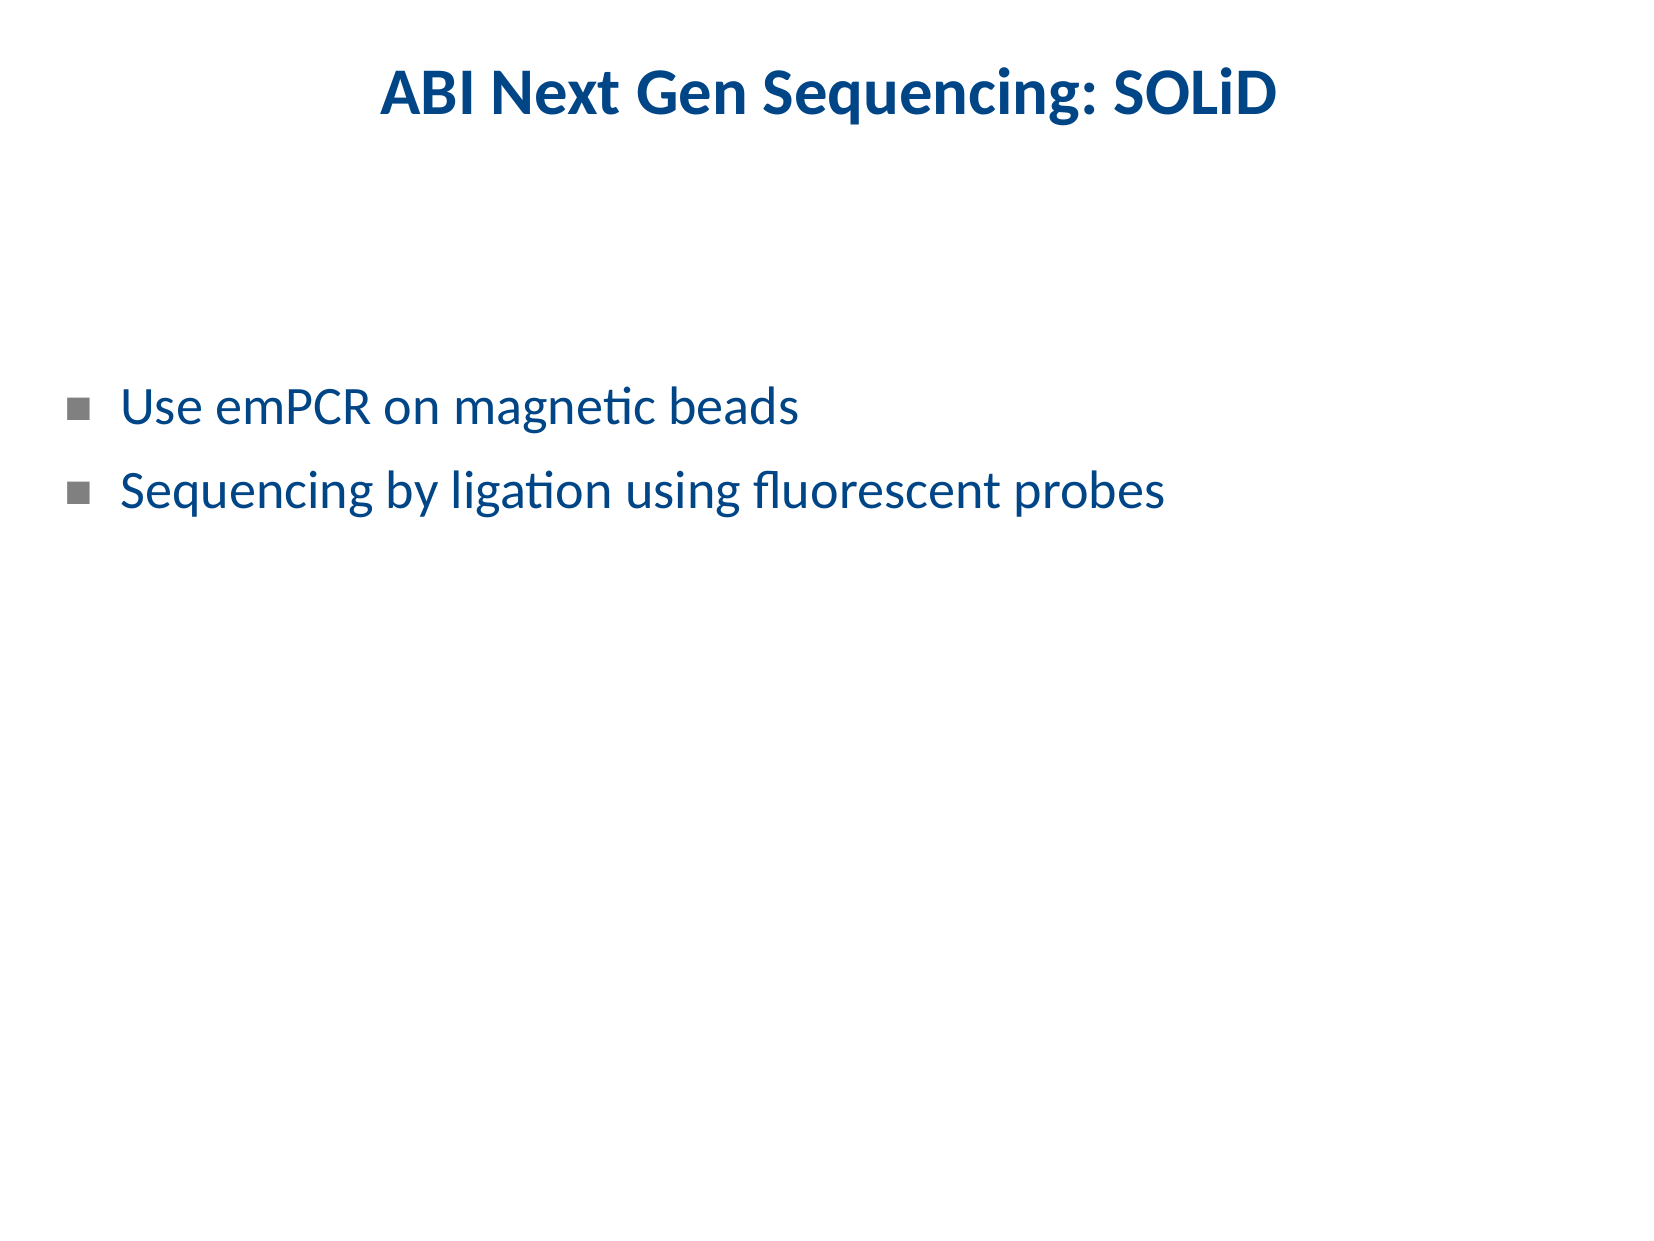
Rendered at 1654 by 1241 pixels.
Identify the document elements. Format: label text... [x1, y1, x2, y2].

title ABI Next Gen Sequencing: SOLiD [85, 18, 1574, 177]
list Use emPCR on magnetic beads Sequencing by ligation using fluorescent probes [49, 300, 1538, 1119]
